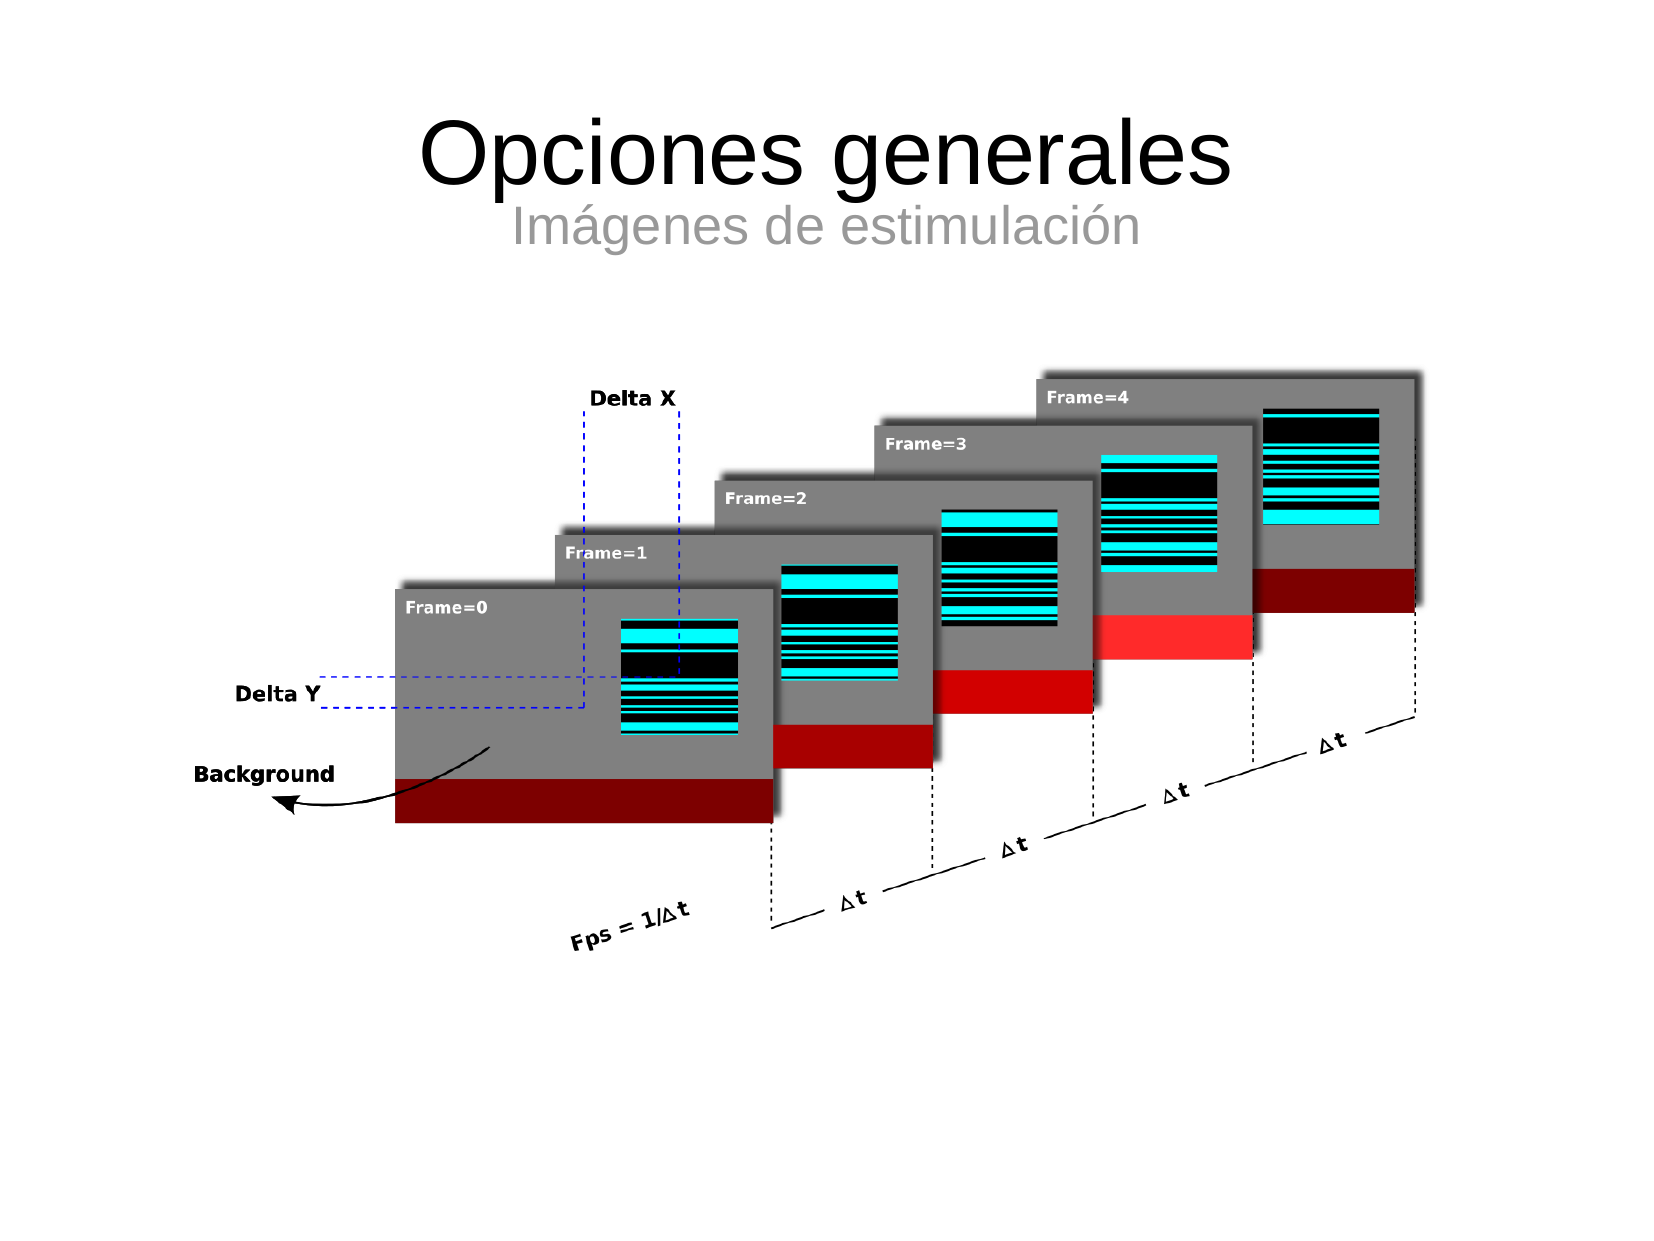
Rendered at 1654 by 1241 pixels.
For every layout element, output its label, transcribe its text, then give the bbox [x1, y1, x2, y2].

picture [195, 348, 1459, 951]
title Opciones generales [82, 49, 1571, 195]
title Imágenes de estimulación [82, 195, 1572, 257]
